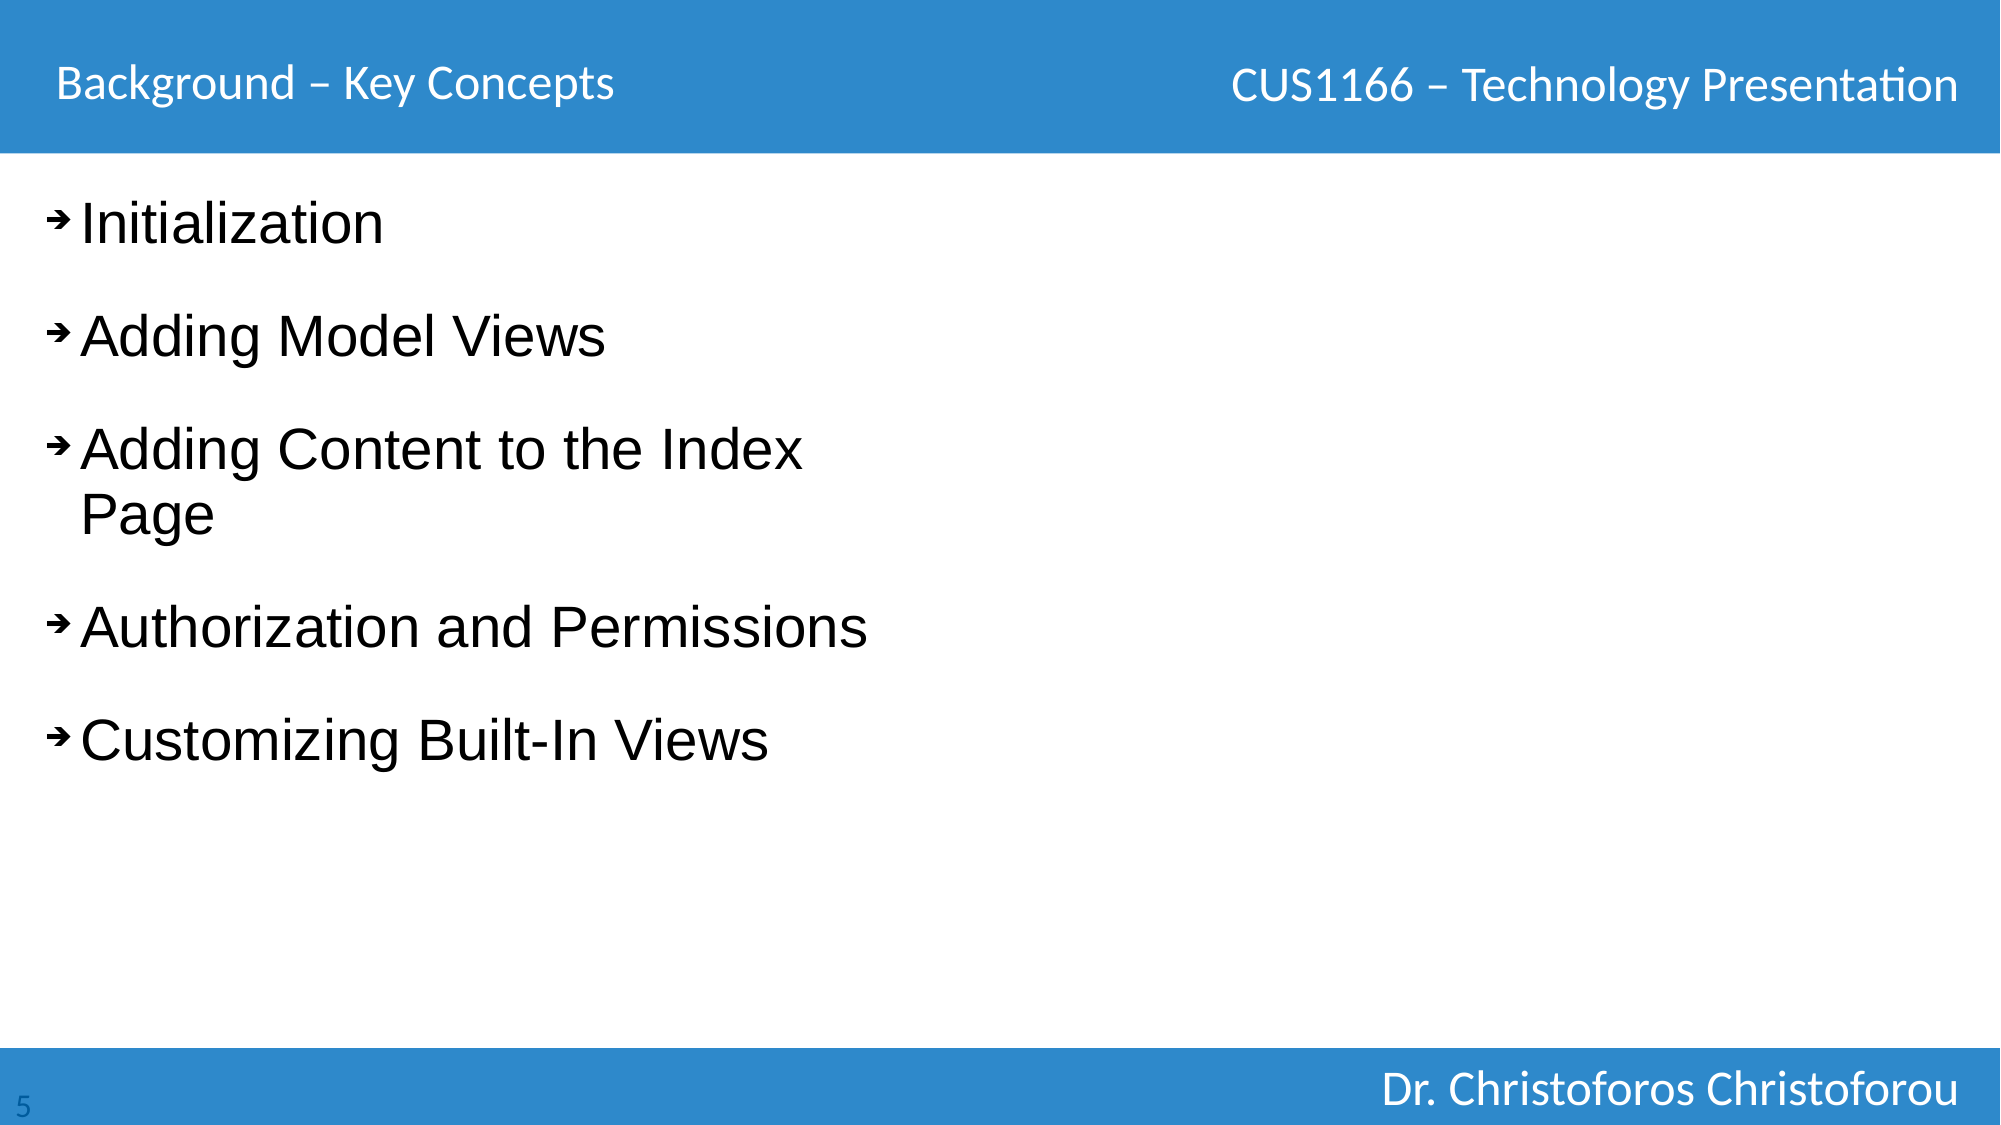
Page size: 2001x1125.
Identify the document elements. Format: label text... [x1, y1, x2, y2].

text_box Background – Key Concepts [41, 41, 1330, 117]
text_box Initialization Adding Model Views Adding Content to the Index Page Authorization and Permissions Customizing Built-In Views [30, 183, 901, 781]
